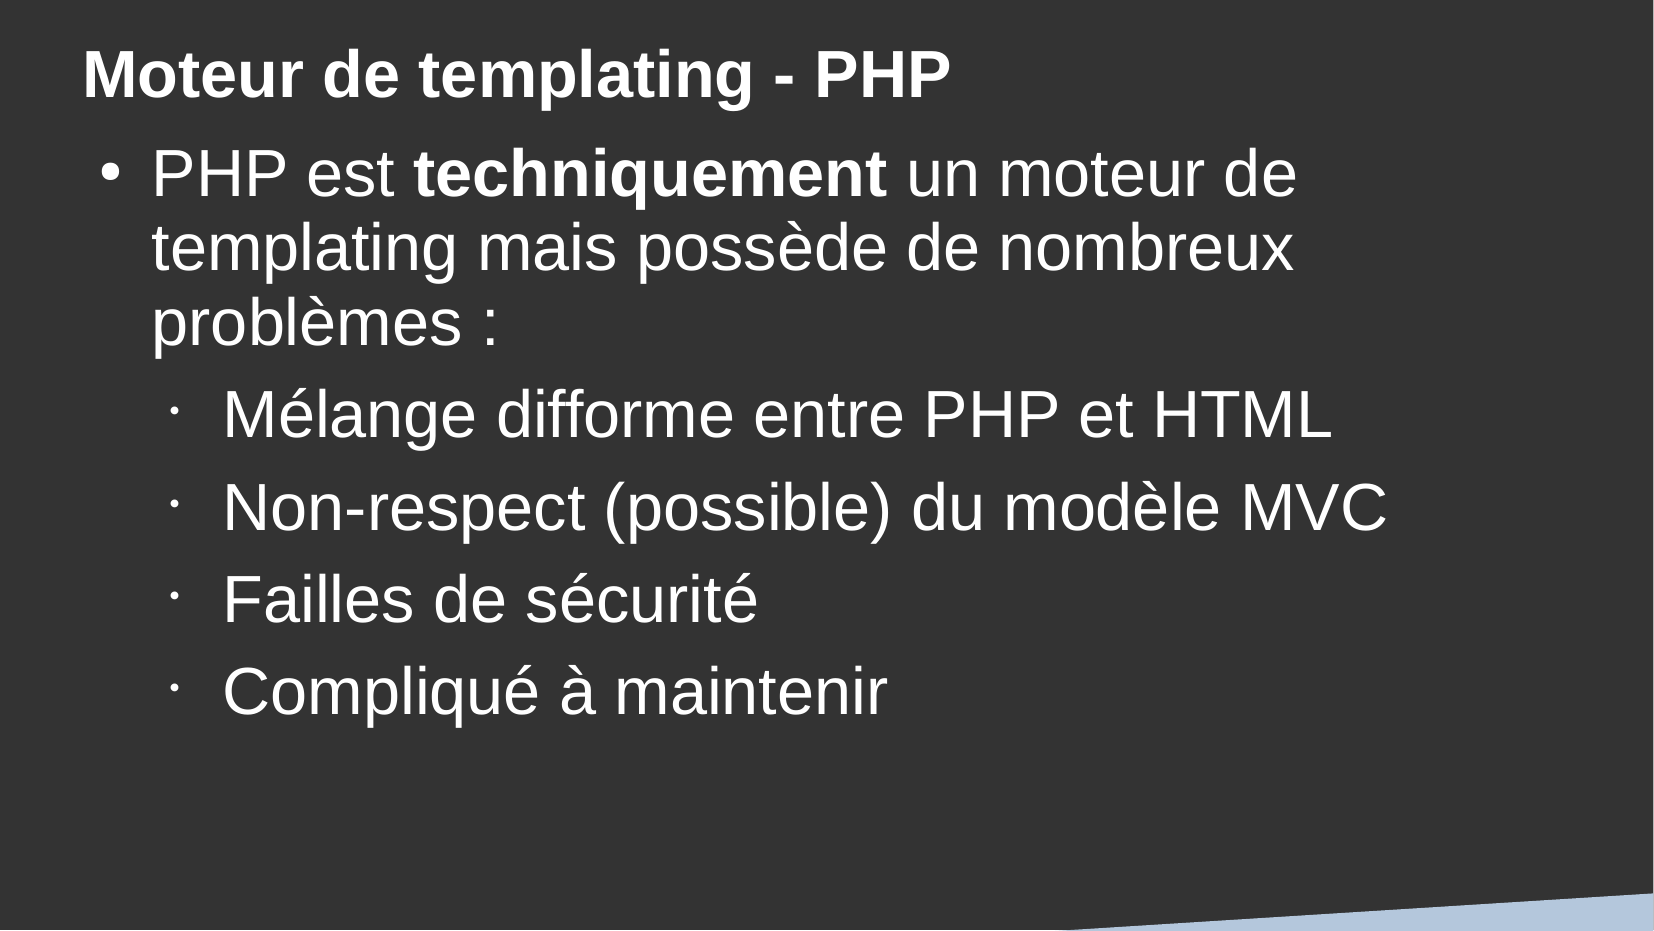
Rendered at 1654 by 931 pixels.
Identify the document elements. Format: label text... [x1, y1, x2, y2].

list PHP est techniquement un moteur de templating mais possède de nombreux problèmes : Mélange difforme entre PHP et HTML Non-respect (possible) du modèle MVC Failles de sécurité Compliqué à maintenir [80, 135, 1620, 886]
title Moteur de templating - PHP [82, 37, 1571, 114]
text_box [1054, 893, 1654, 931]
